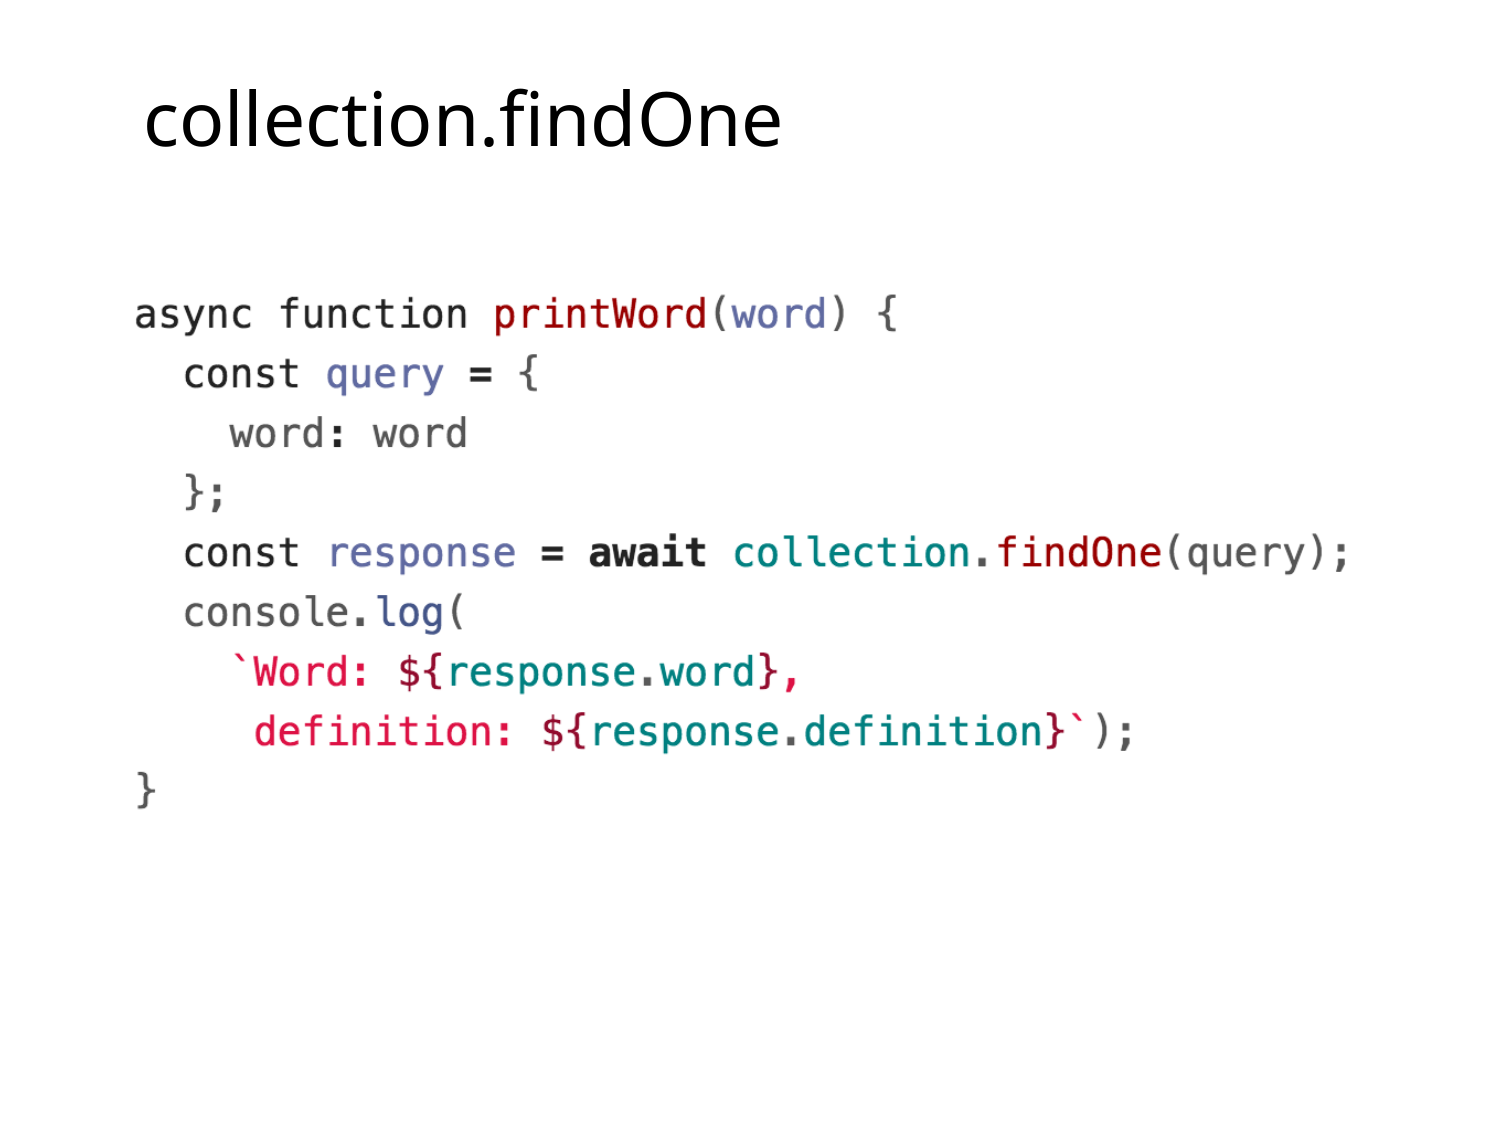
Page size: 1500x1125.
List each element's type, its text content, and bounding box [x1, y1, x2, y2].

picture [122, 288, 1378, 836]
title collection.findOne [128, 56, 1372, 183]
